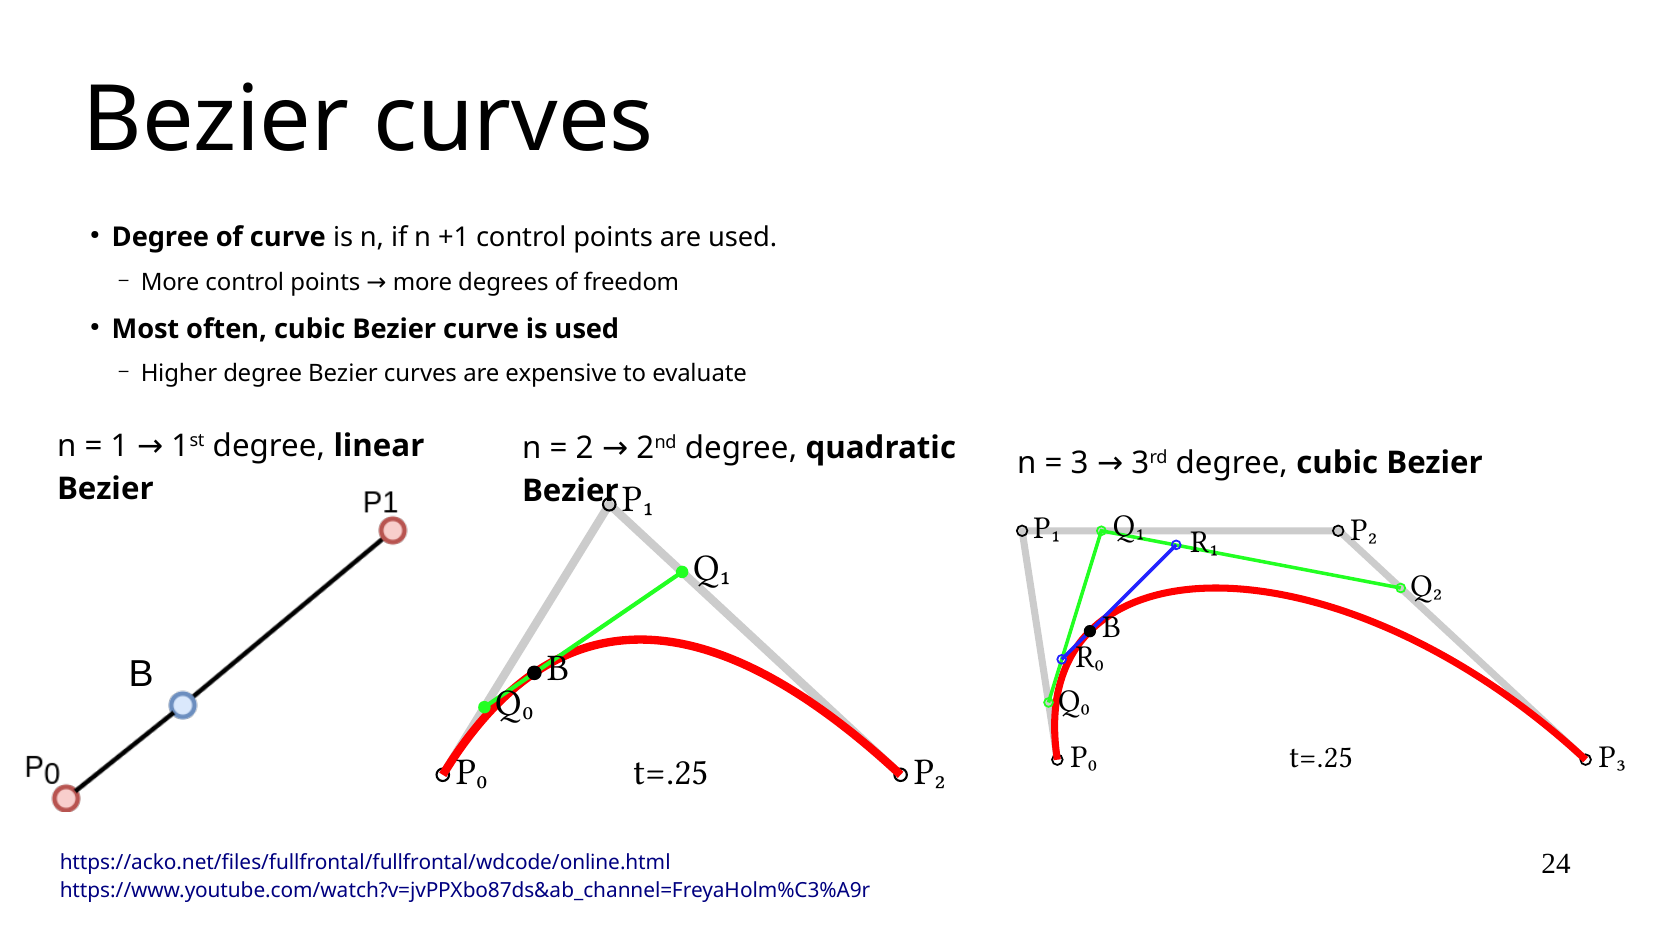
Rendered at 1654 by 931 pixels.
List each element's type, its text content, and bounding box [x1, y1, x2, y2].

text_box https://acko.net/files/fullfrontal/fullfrontal/wdcode/online.html https://www.youtube.com/watch?v=jvPPXbo87ds&ab_channel=FreyaHolm%C3%A9r [45, 840, 1291, 915]
title Bezier curves [82, 37, 1571, 193]
text_box n = 2 → 2nd degree, quadratic Bezier [507, 417, 1003, 472]
text_box n = 3 → 3rd degree, cubic Bezier [1002, 432, 1528, 487]
picture [5, 481, 1639, 812]
list Degree of curve is n, if n +1 control points are used. More control points → more degrees of freedom Most often, cubic Bezier curve is used Higher degree Bezier curves are expensive to evaluate [82, 217, 1571, 391]
text_box n = 1 → 1st degree, linear Bezier [42, 415, 538, 508]
text_box B [110, 650, 171, 696]
